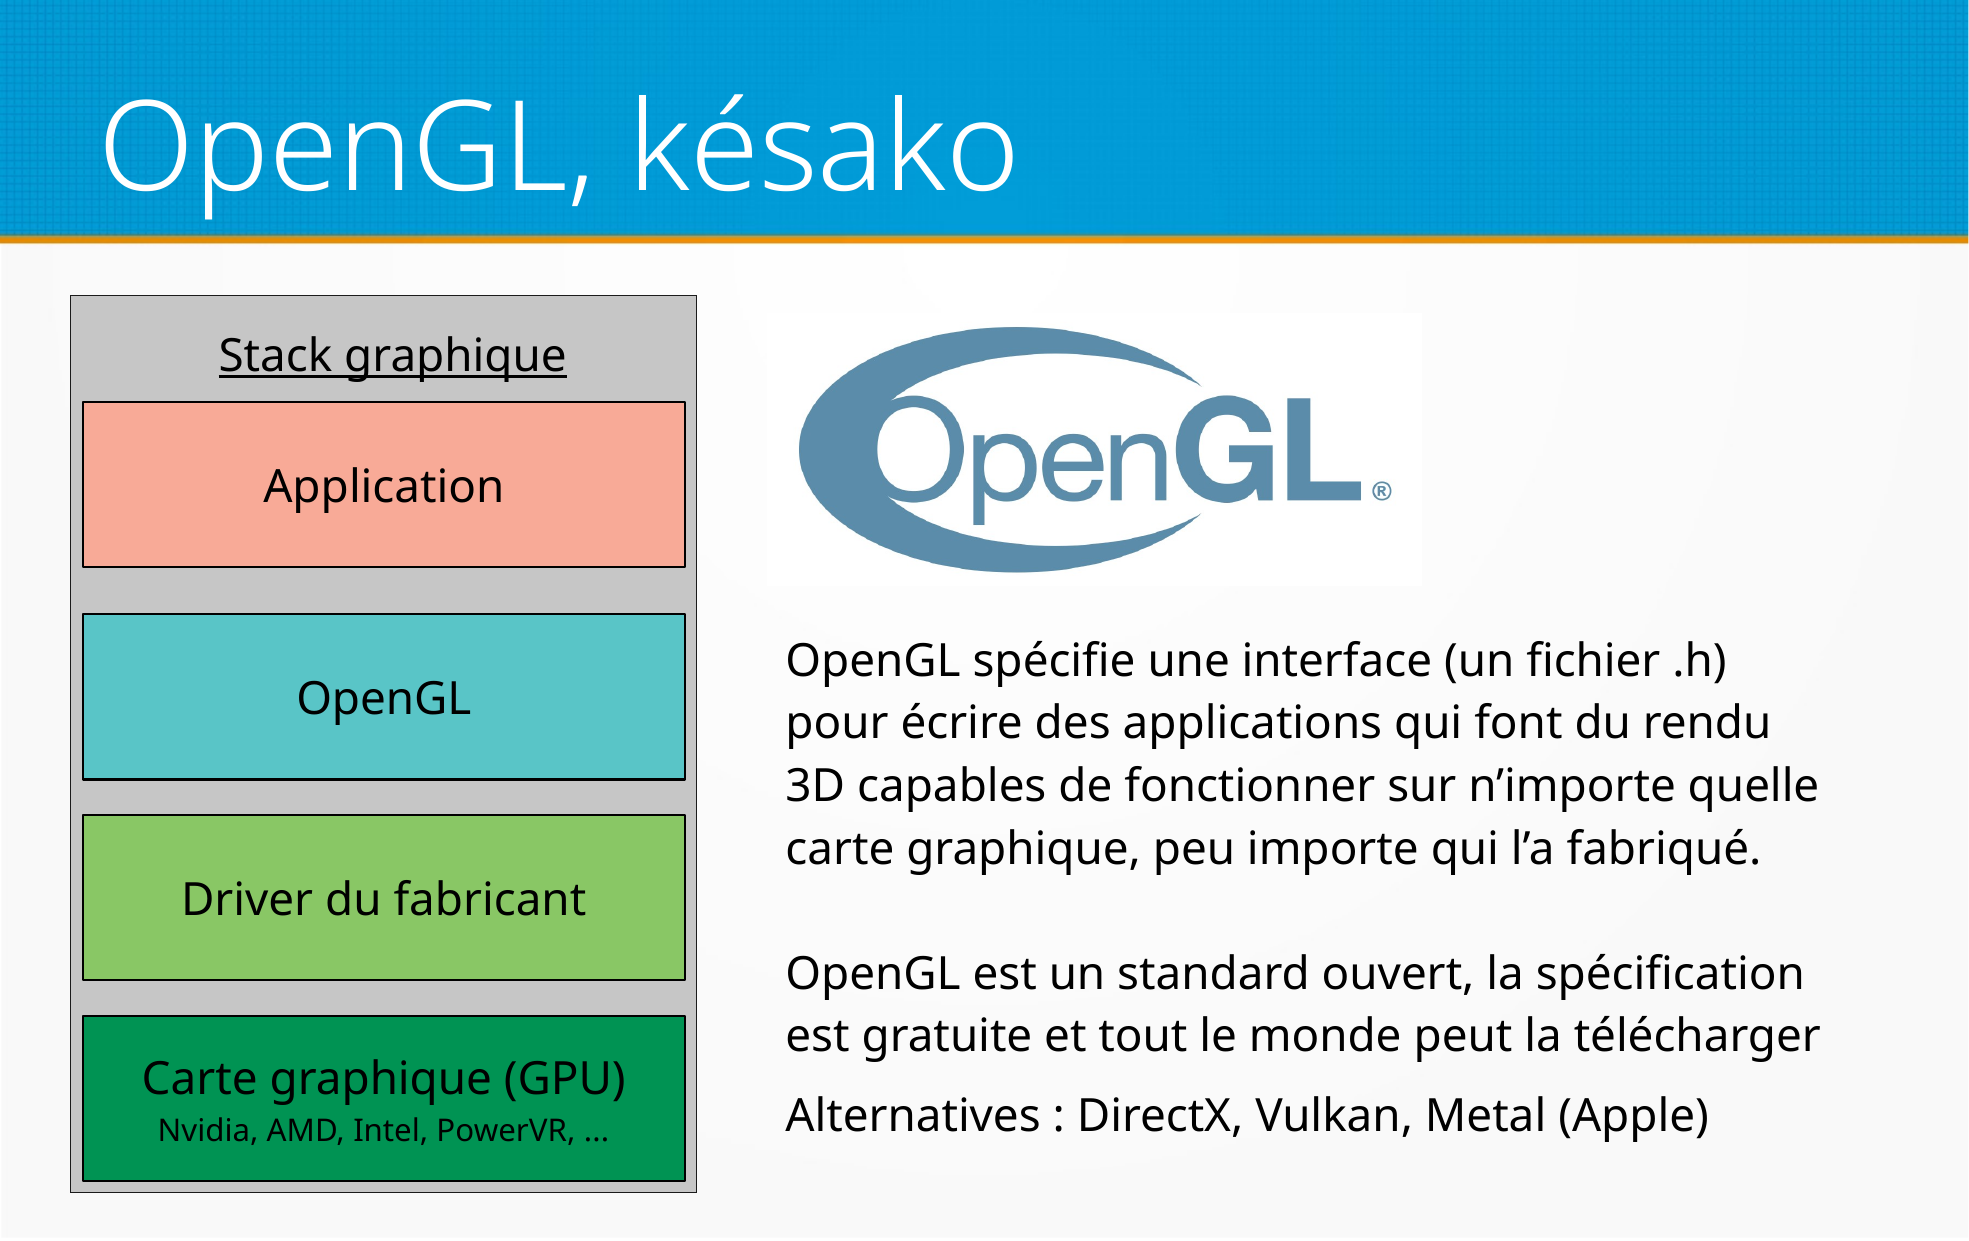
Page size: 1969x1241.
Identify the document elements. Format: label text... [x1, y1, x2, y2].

text_box OpenGL spécifie une interface (un fichier .h) pour écrire des applications qui font du rendu 3D capables de fonctionner sur n’importe quelle carte graphique, peu importe qui l’a fabriqué. OpenGL est un standard ouvert, la spécification est gratuite et tout le monde peut la télécharger [779, 621, 1831, 1034]
text_box Driver du fabricant [82, 814, 686, 981]
text_box Alternatives : DirectX, Vulkan, Metal (Apple) [779, 1069, 1797, 1158]
text_box Stack graphique [212, 318, 629, 388]
text_box Carte graphique (GPU) Nvidia, AMD, Intel, PowerVR, ... [82, 1015, 686, 1182]
text_box Application [82, 401, 686, 567]
text_box [70, 295, 697, 1193]
title OpenGL, késako [98, 19, 1870, 227]
picture [0, 233, 1969, 1241]
text_box OpenGL [82, 614, 686, 780]
